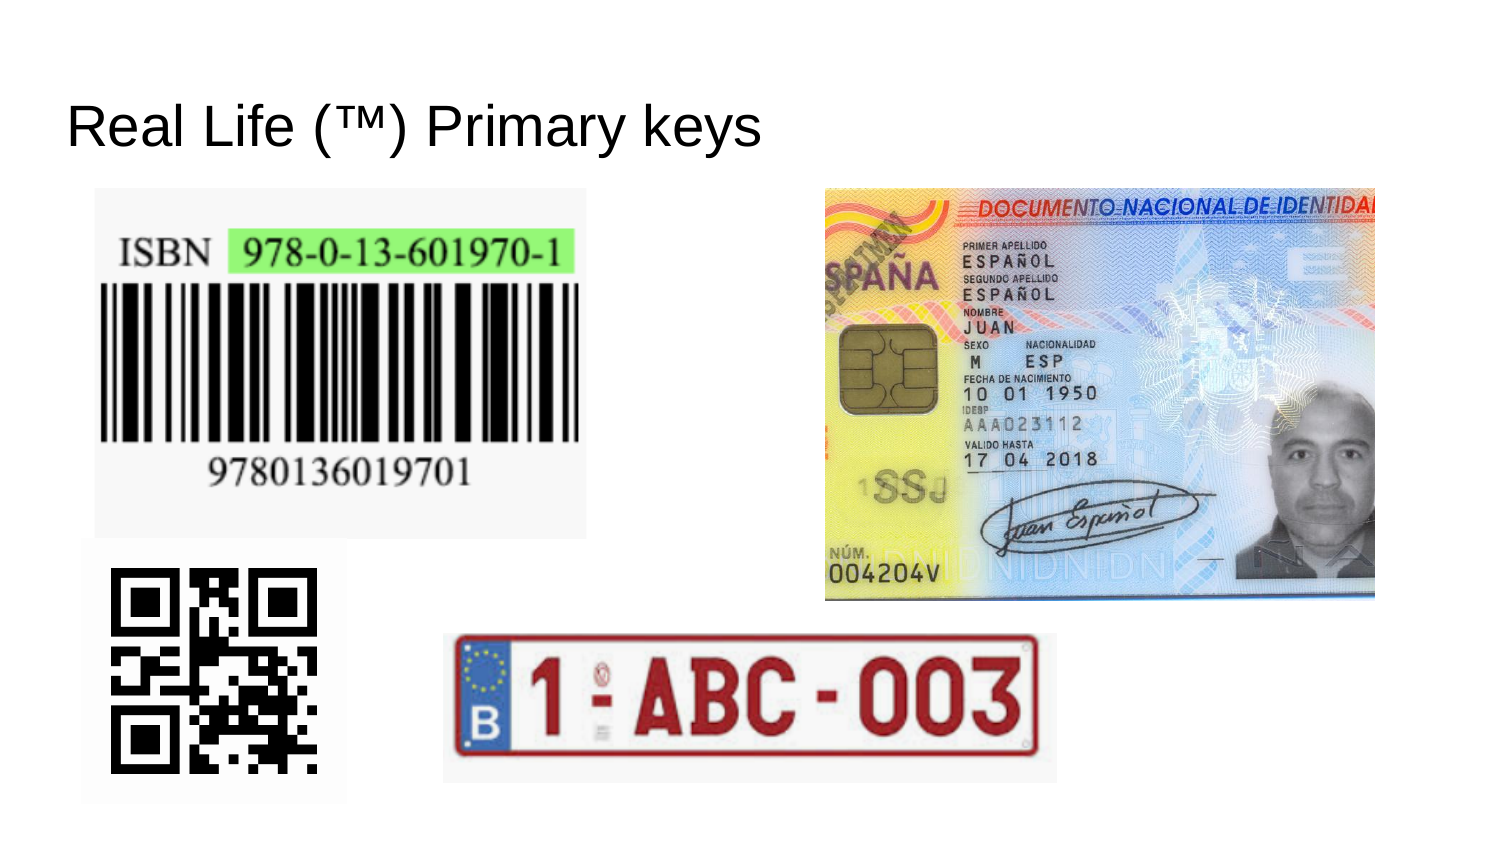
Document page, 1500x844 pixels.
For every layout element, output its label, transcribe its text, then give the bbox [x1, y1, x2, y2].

title Real Life (™) Primary keys [51, 72, 1449, 167]
picture [81, 188, 1375, 805]
